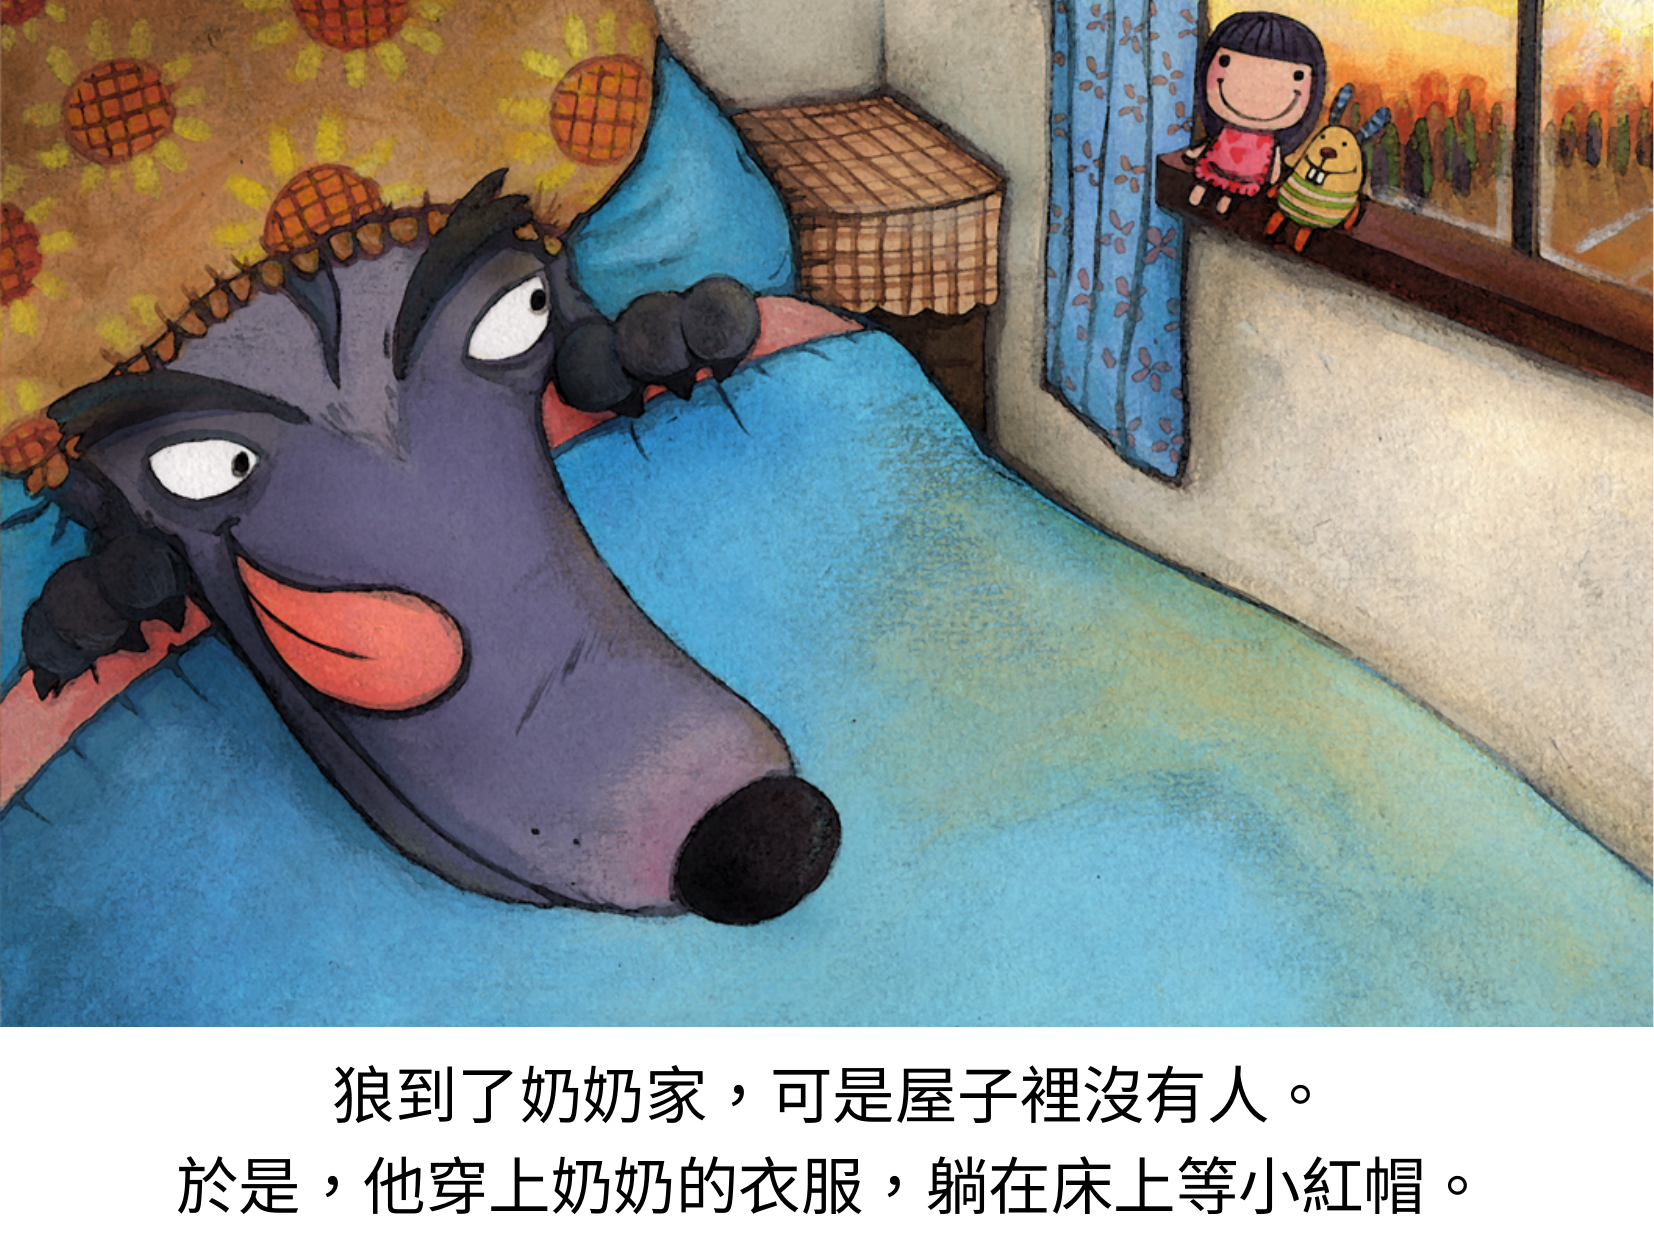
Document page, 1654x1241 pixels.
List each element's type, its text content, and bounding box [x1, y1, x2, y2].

title 狼到了奶奶家，可是屋子裡沒有人。 於是，他穿上奶奶的衣服，躺在床上等小紅帽。 [82, 1033, 1583, 1241]
picture [0, 0, 1654, 1027]
text_box [0, 1027, 1654, 1241]
